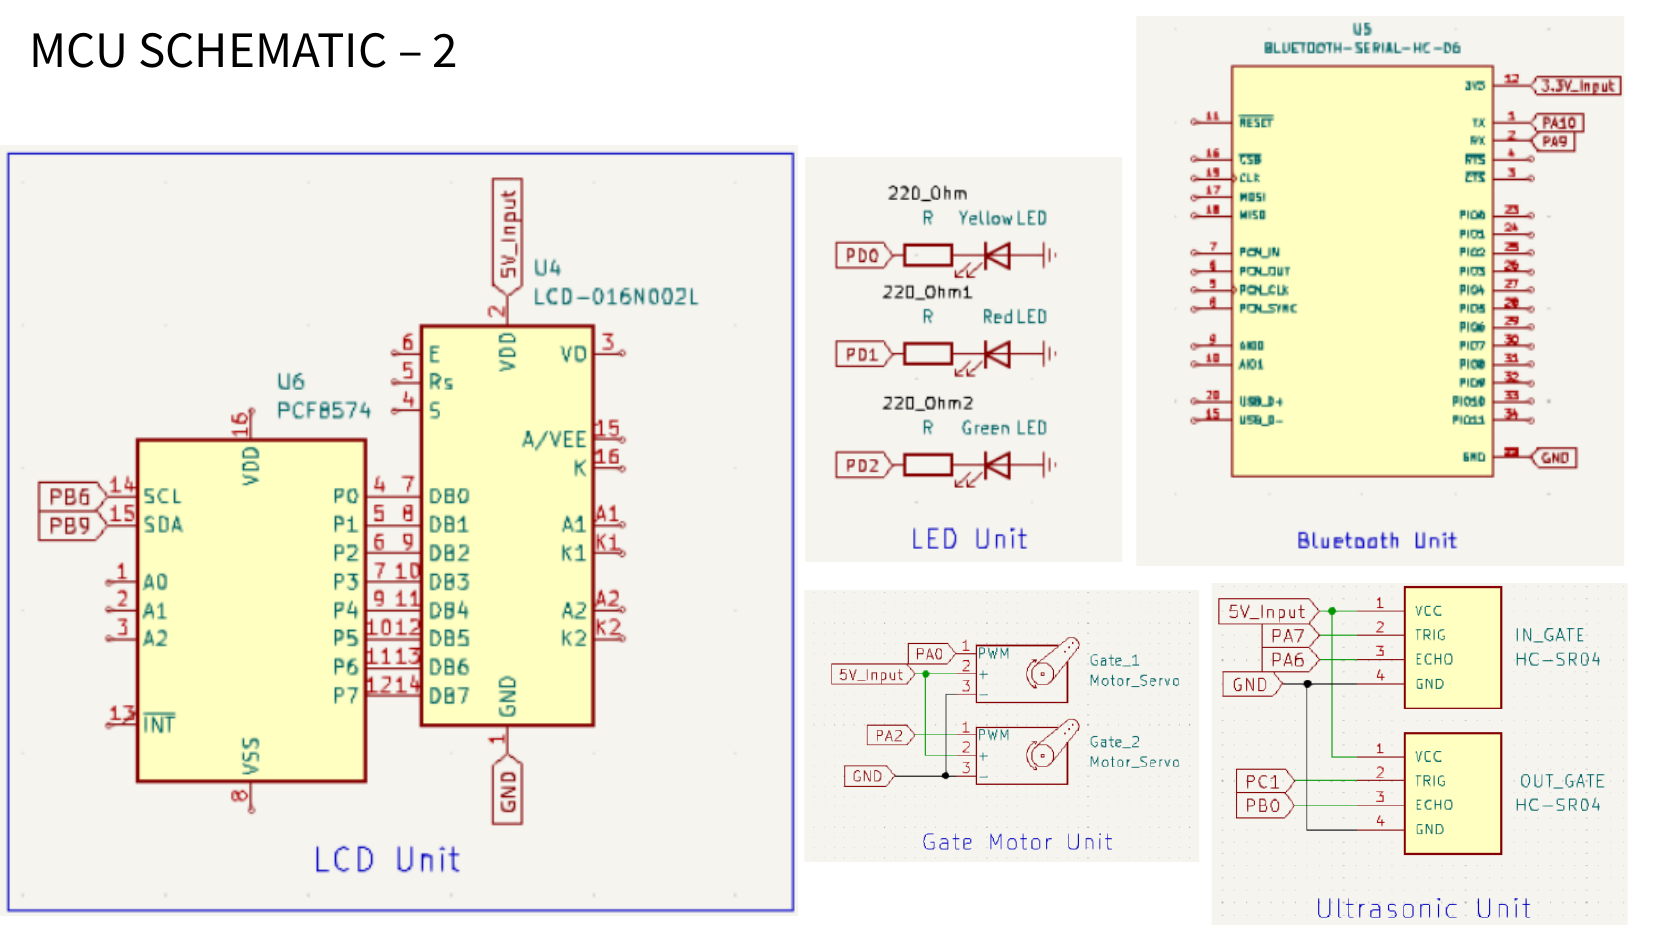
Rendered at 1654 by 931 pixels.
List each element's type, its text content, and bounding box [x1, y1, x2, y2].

picture [0, 145, 798, 916]
picture [805, 157, 1123, 562]
picture [804, 590, 1200, 862]
title MCU SCHEMATIC – 2 [29, 6, 621, 89]
picture [1211, 583, 1628, 925]
picture [1136, 16, 1625, 566]
